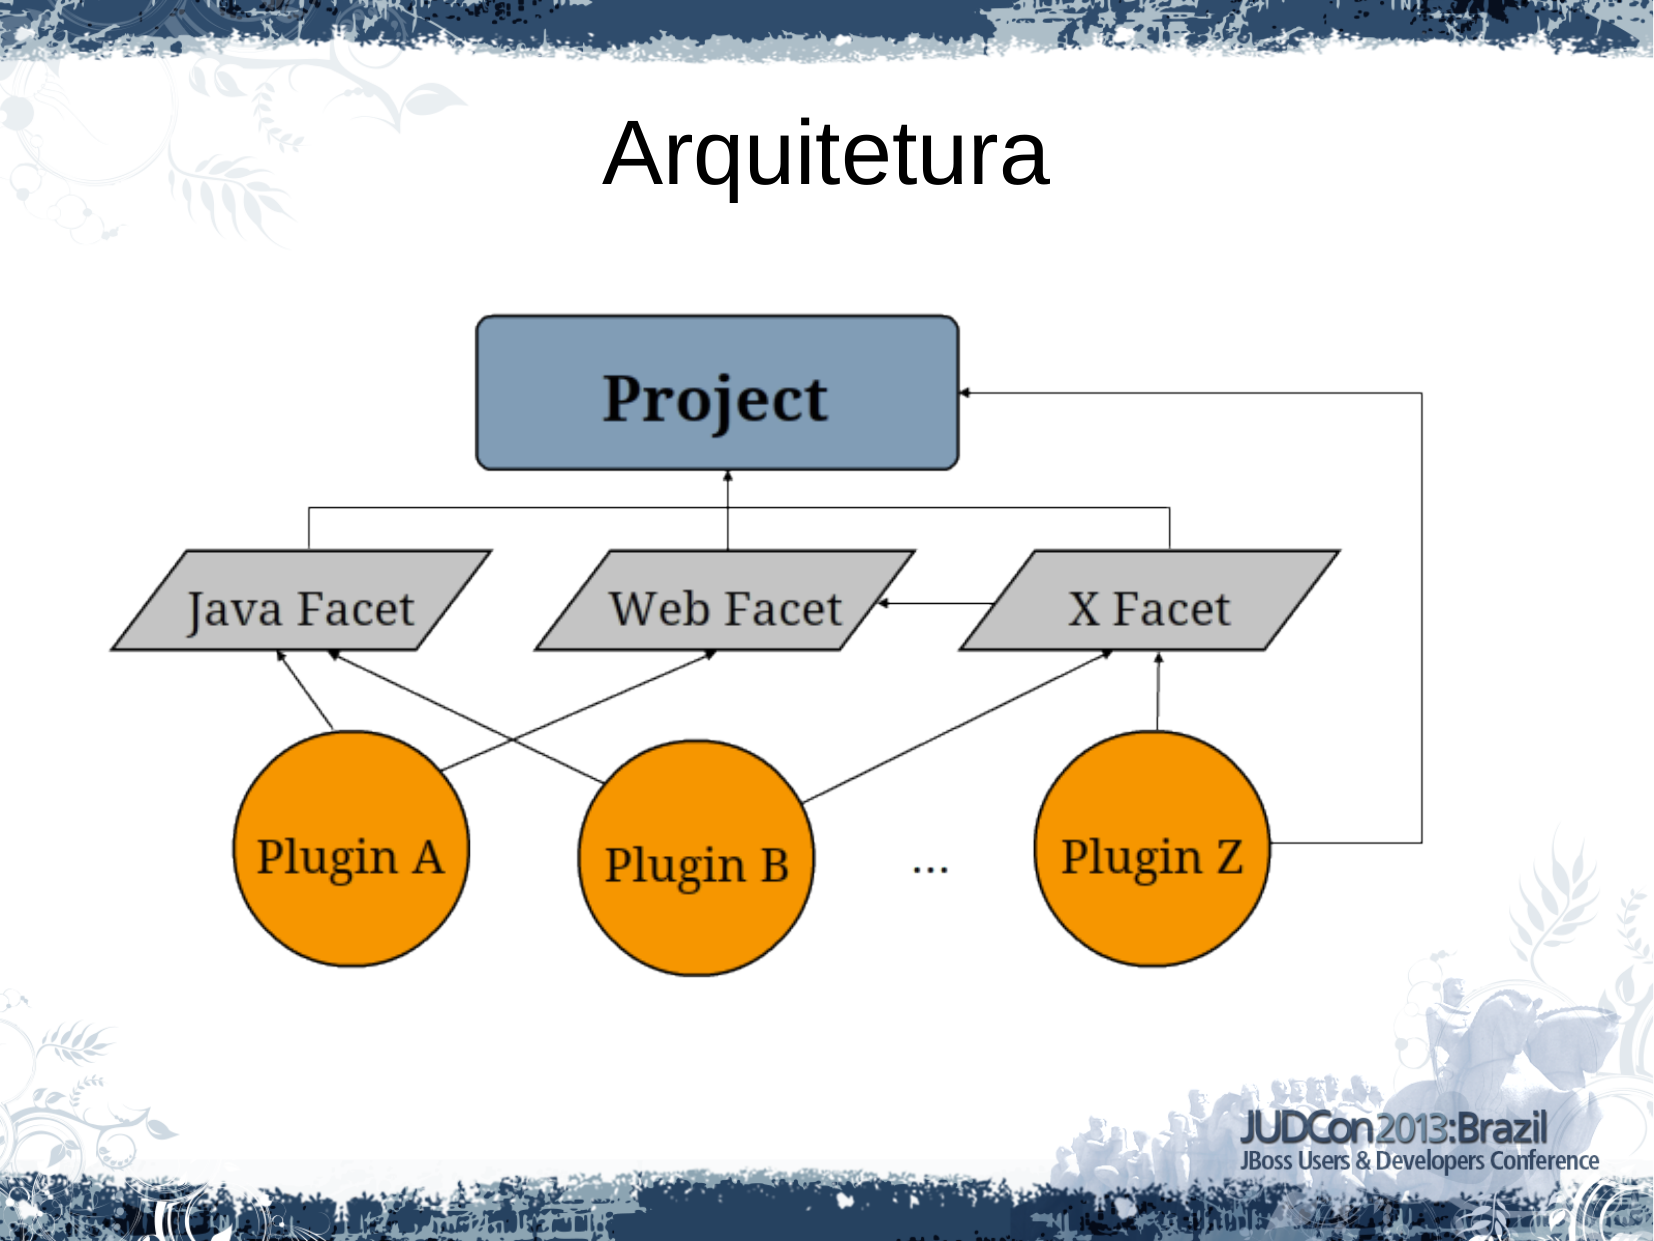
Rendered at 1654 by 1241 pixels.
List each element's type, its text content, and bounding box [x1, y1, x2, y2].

picture [0, 0, 1654, 1241]
title Arquitetura [82, 49, 1571, 257]
